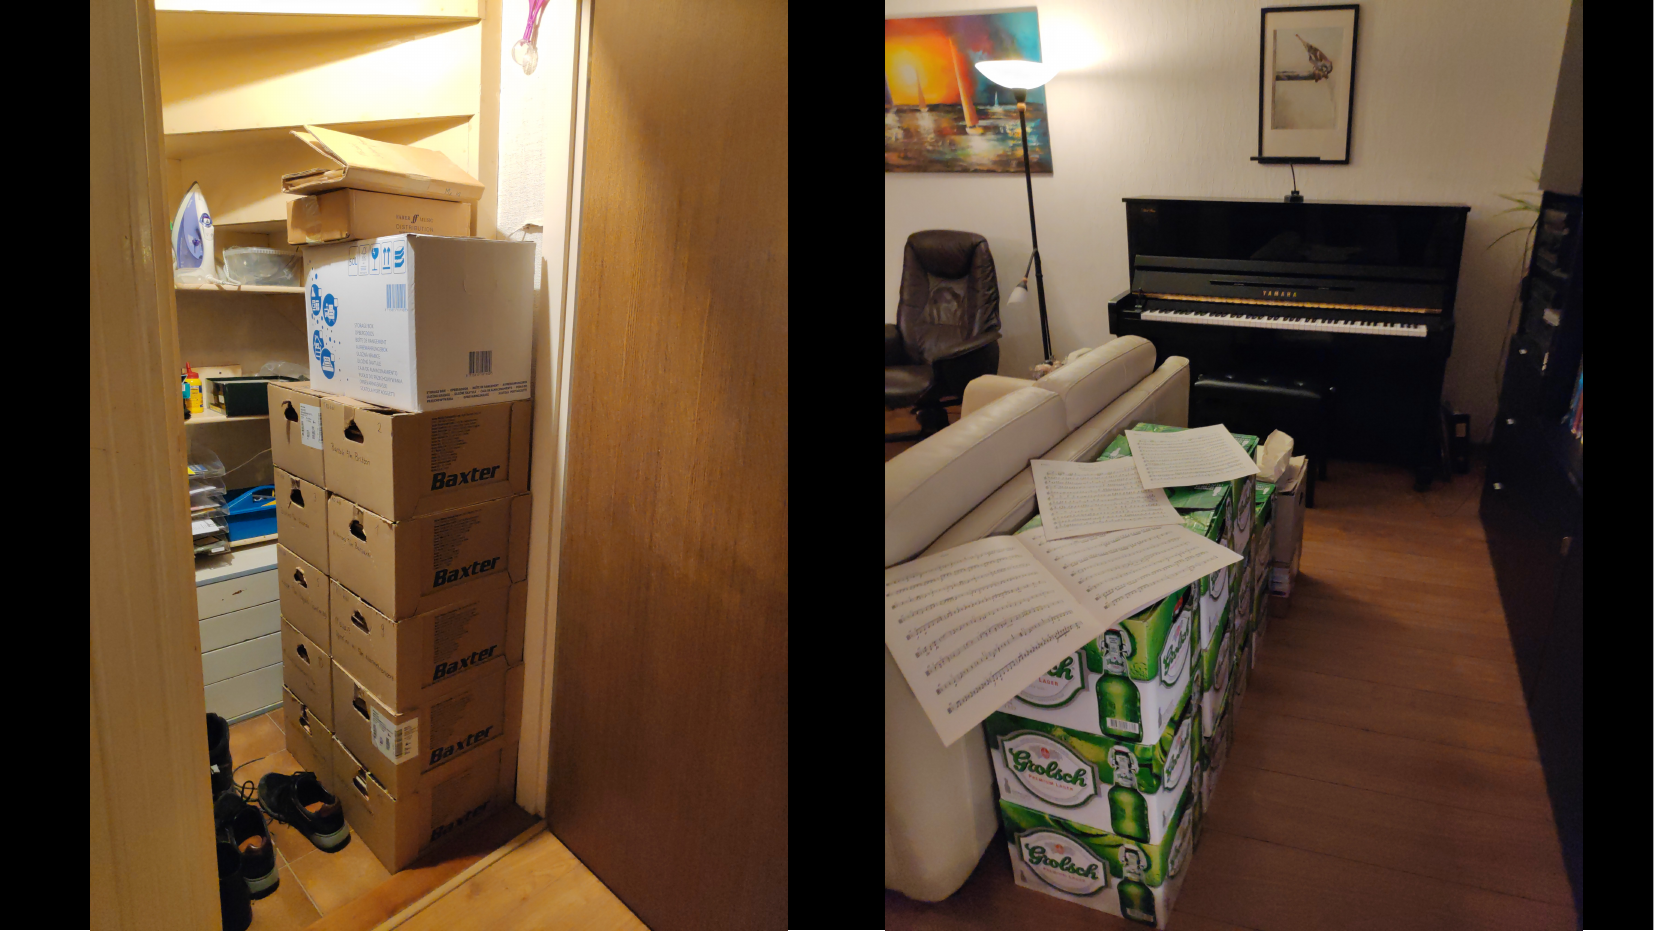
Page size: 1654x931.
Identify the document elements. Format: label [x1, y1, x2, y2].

picture [90, 0, 788, 931]
picture [885, 0, 1583, 931]
